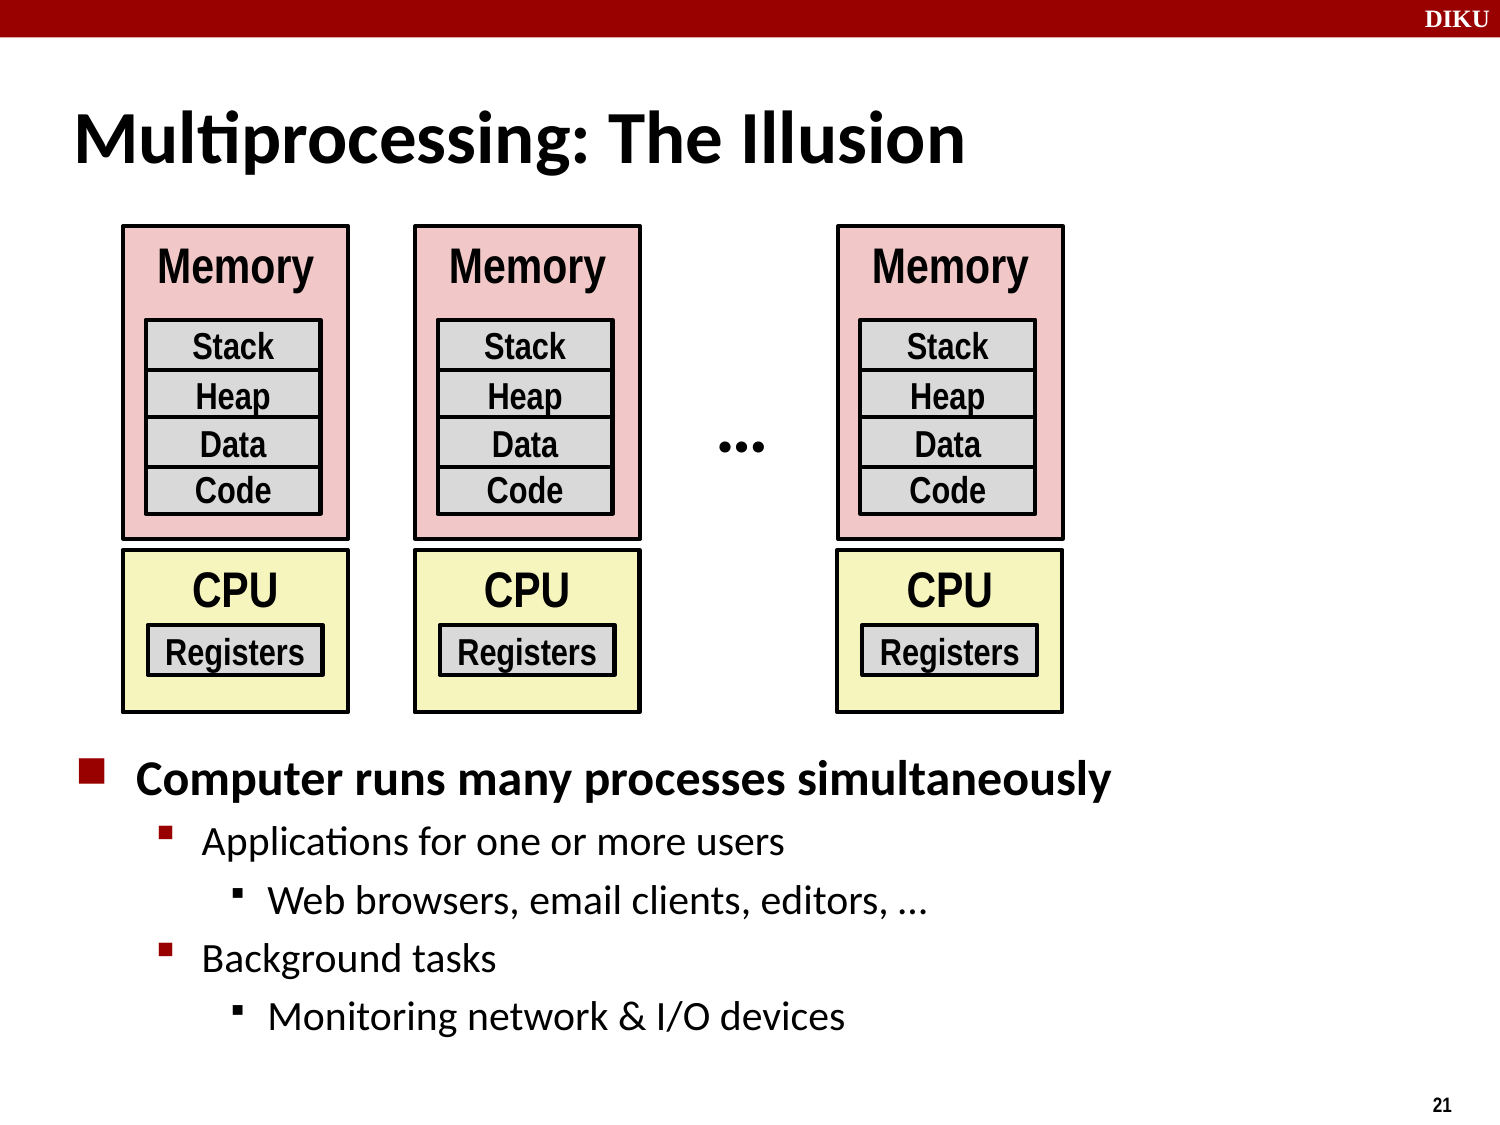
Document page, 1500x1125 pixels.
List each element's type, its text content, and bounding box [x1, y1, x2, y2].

text_box Code [437, 468, 613, 514]
text_box … [700, 369, 784, 475]
text_box Heap [972, 392, 979, 406]
text_box Code [145, 468, 321, 514]
text_box Multiprocessing: The Illusion [58, 71, 1304, 197]
text_box Memory [415, 226, 641, 539]
text_box Memory [123, 226, 349, 539]
text_box Memory [837, 226, 1063, 539]
text_box Heap [437, 369, 613, 417]
text_box Data [437, 417, 613, 468]
text_box Registers [862, 624, 1038, 675]
text_box Stack [145, 319, 321, 369]
text_box Registers [147, 624, 323, 675]
text_box CPU [122, 549, 348, 713]
text_box Stack [860, 319, 1036, 369]
text_box Data [145, 417, 321, 468]
text_box Heap [257, 392, 264, 406]
text_box Heap [860, 369, 1036, 417]
text_box Stack [437, 319, 613, 369]
text_box Registers [439, 624, 615, 675]
text_box Heap [549, 392, 556, 406]
text_box Heap [145, 369, 321, 417]
text_box Data [860, 417, 1036, 468]
text_box CPU [414, 549, 640, 713]
text_box CPU [837, 549, 1063, 713]
text_box Computer runs many processes simultaneously Applications for one or more users Web browsers, email clients, editors, … Background tasks Monitoring network & I/O devices [65, 738, 1361, 1063]
text_box Code [860, 468, 1036, 514]
